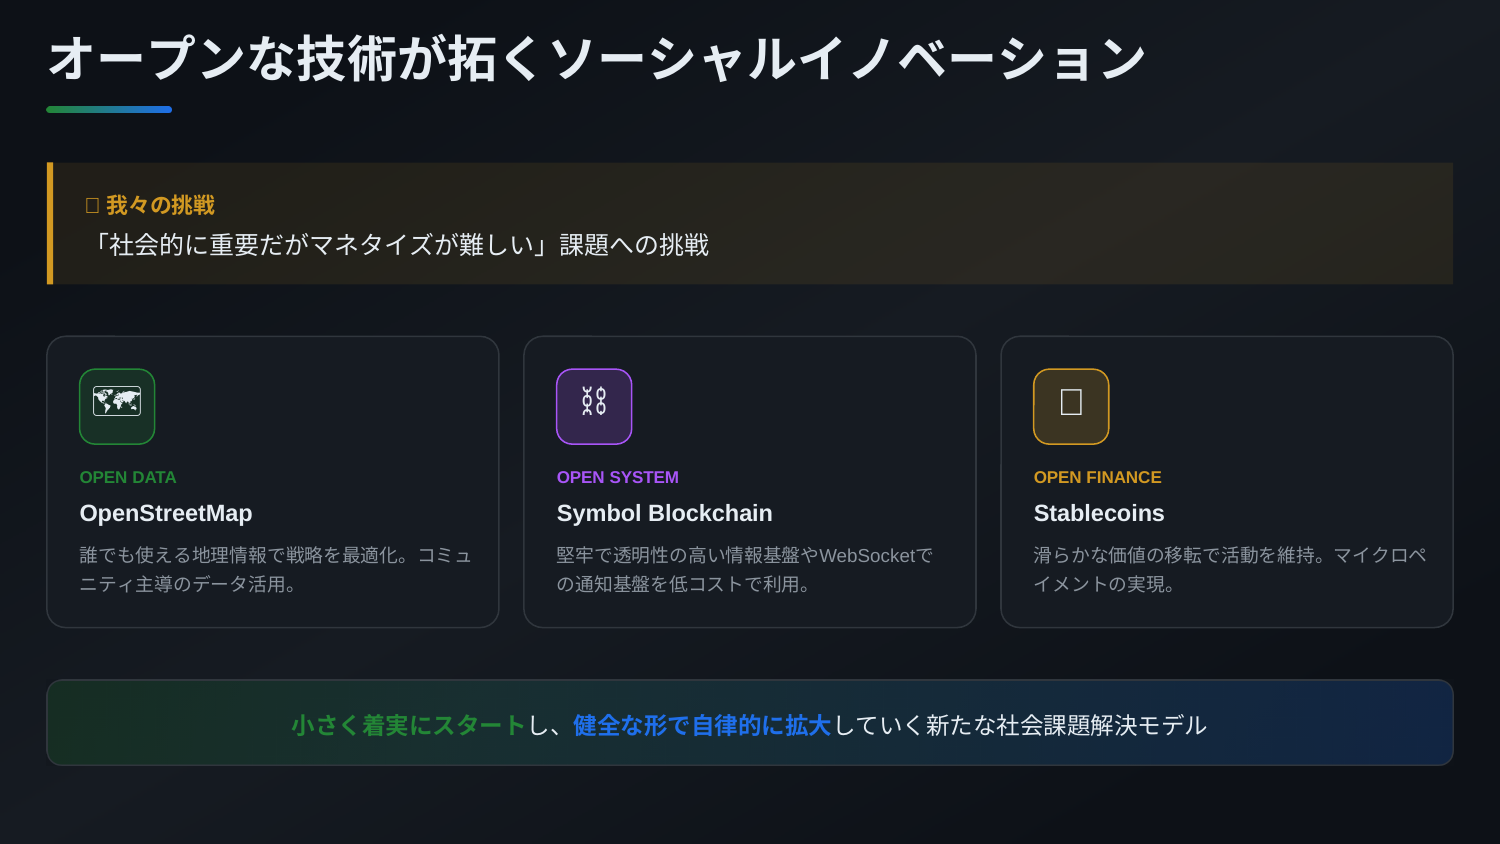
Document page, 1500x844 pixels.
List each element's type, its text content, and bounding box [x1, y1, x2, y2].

text_box [523, 336, 977, 628]
text_box 誰でも使える地理情報で戦略を最適化。コミュニティ主導のデータ活用。 [79, 538, 474, 595]
text_box Symbol Blockchain [556, 493, 951, 527]
text_box [54, 162, 1454, 285]
text_box ⛓️ [557, 370, 631, 424]
text_box 堅牢で透明性の高い情報基盤やWebSocketでの通知基盤を低コストで利用。 [556, 538, 951, 595]
text_box OPEN DATA [79, 462, 474, 487]
text_box 小さく着実にスタートし、健全な形で自律的に拡大していく新たな社会課題解決モデル [59, 706, 1441, 739]
text_box 「社会的に重要だがマネタイズが難しい」課題への挑戦 [84, 224, 1449, 260]
text_box 🗺️ [80, 370, 154, 424]
text_box 💱 [1034, 370, 1108, 424]
text_box Stablecoins [1033, 493, 1428, 527]
text_box 🎯 我々の挑戦 [84, 187, 1449, 218]
text_box [46, 336, 499, 628]
text_box [1000, 336, 1454, 628]
text_box 滑らかな価値の移転で活動を維持。マイクロペイメントの実現。 [1033, 538, 1428, 595]
text_box OPEN FINANCE [1033, 462, 1428, 487]
text_box OpenStreetMap [79, 493, 474, 527]
text_box オープンな技術が拓くソーシャルイノベーション [46, 37, 1188, 88]
text_box OPEN SYSTEM [556, 462, 951, 487]
picture [0, 0, 1500, 844]
